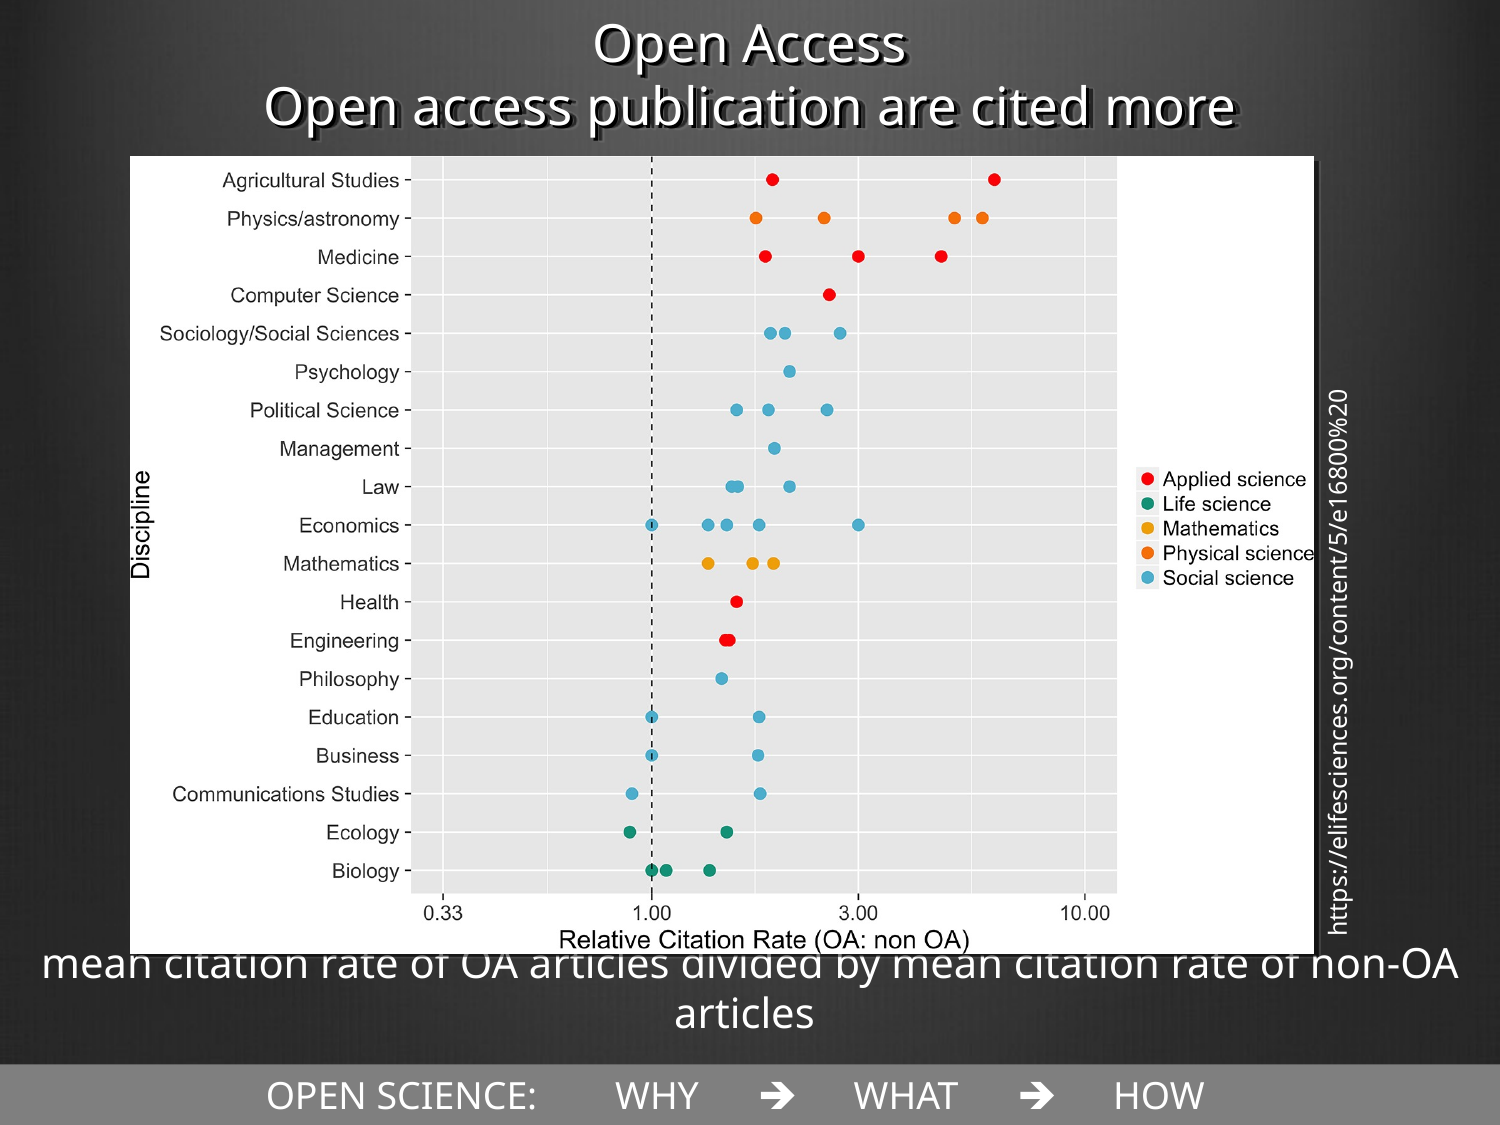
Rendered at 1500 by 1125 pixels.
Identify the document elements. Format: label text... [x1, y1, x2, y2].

text_box OPEN SCIENCE: WHY  WHAT  HOW [0, 1064, 1500, 1125]
text_box mean citation rate of OA articles divided by mean citation rate of non-OA articles [0, 929, 1500, 1046]
picture [130, 156, 1314, 954]
title Open Access Open access publication are cited more [112, 1, 1388, 145]
text_box https://elifesciences.org/content/5/e16800%20 [1314, 133, 1359, 952]
